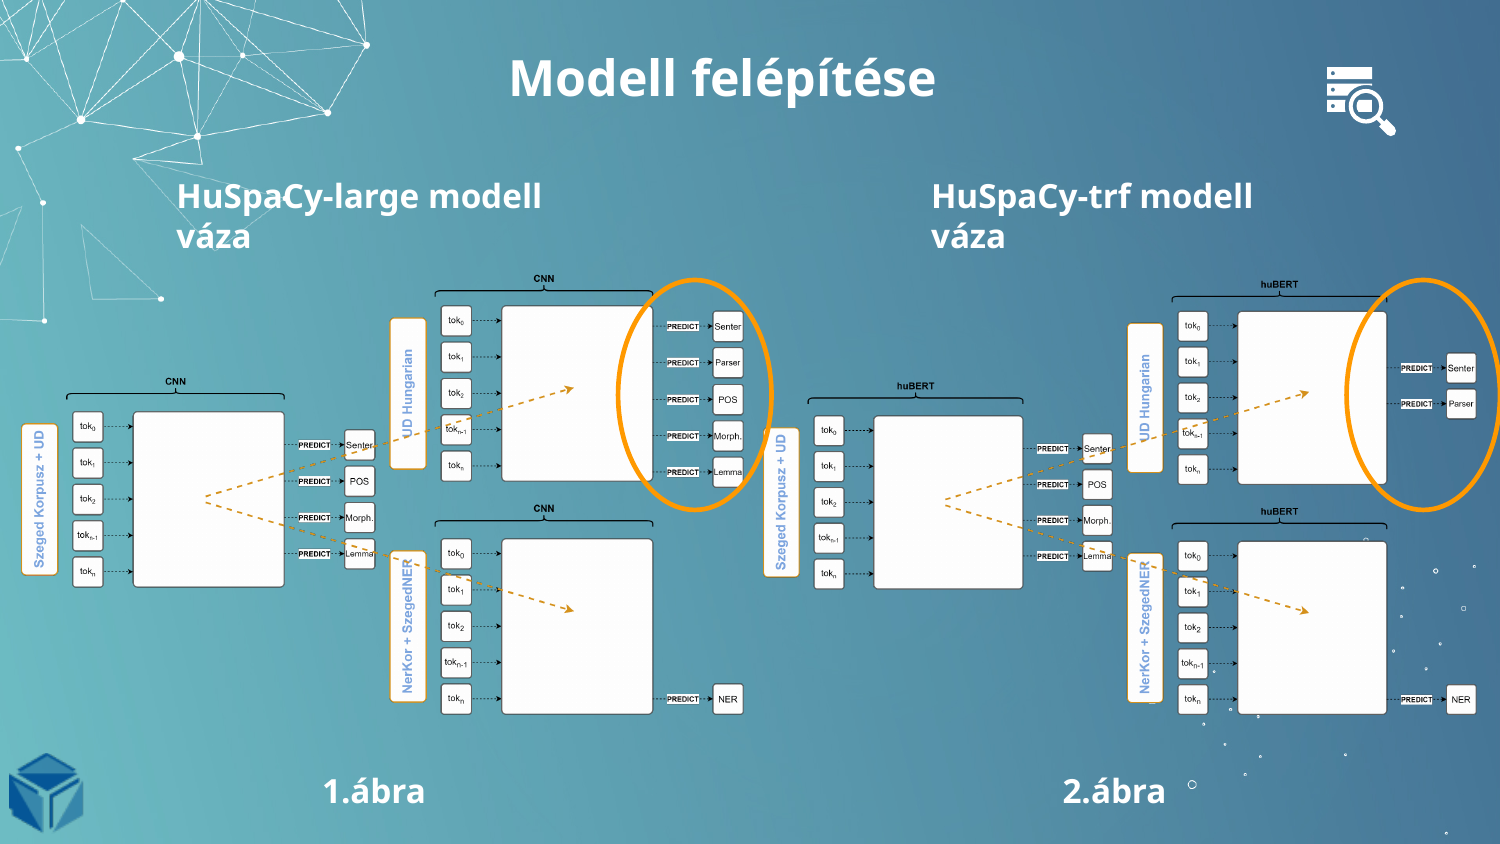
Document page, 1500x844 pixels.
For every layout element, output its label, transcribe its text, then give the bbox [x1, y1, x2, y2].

text_box HuSpaCy-trf modell váza [915, 159, 1347, 270]
picture [1349, 283, 1497, 507]
text_box HuSpaCy-large modell váza [161, 159, 636, 263]
text_box [1348, 88, 1396, 137]
text_box Modell felépítése [493, 31, 1007, 122]
picture [0, 0, 1500, 844]
text_box 2.ábra [1047, 754, 1193, 825]
text_box [1327, 83, 1373, 96]
text_box [1327, 67, 1373, 80]
text_box [1327, 99, 1346, 112]
text_box 1.ábra [307, 754, 453, 825]
